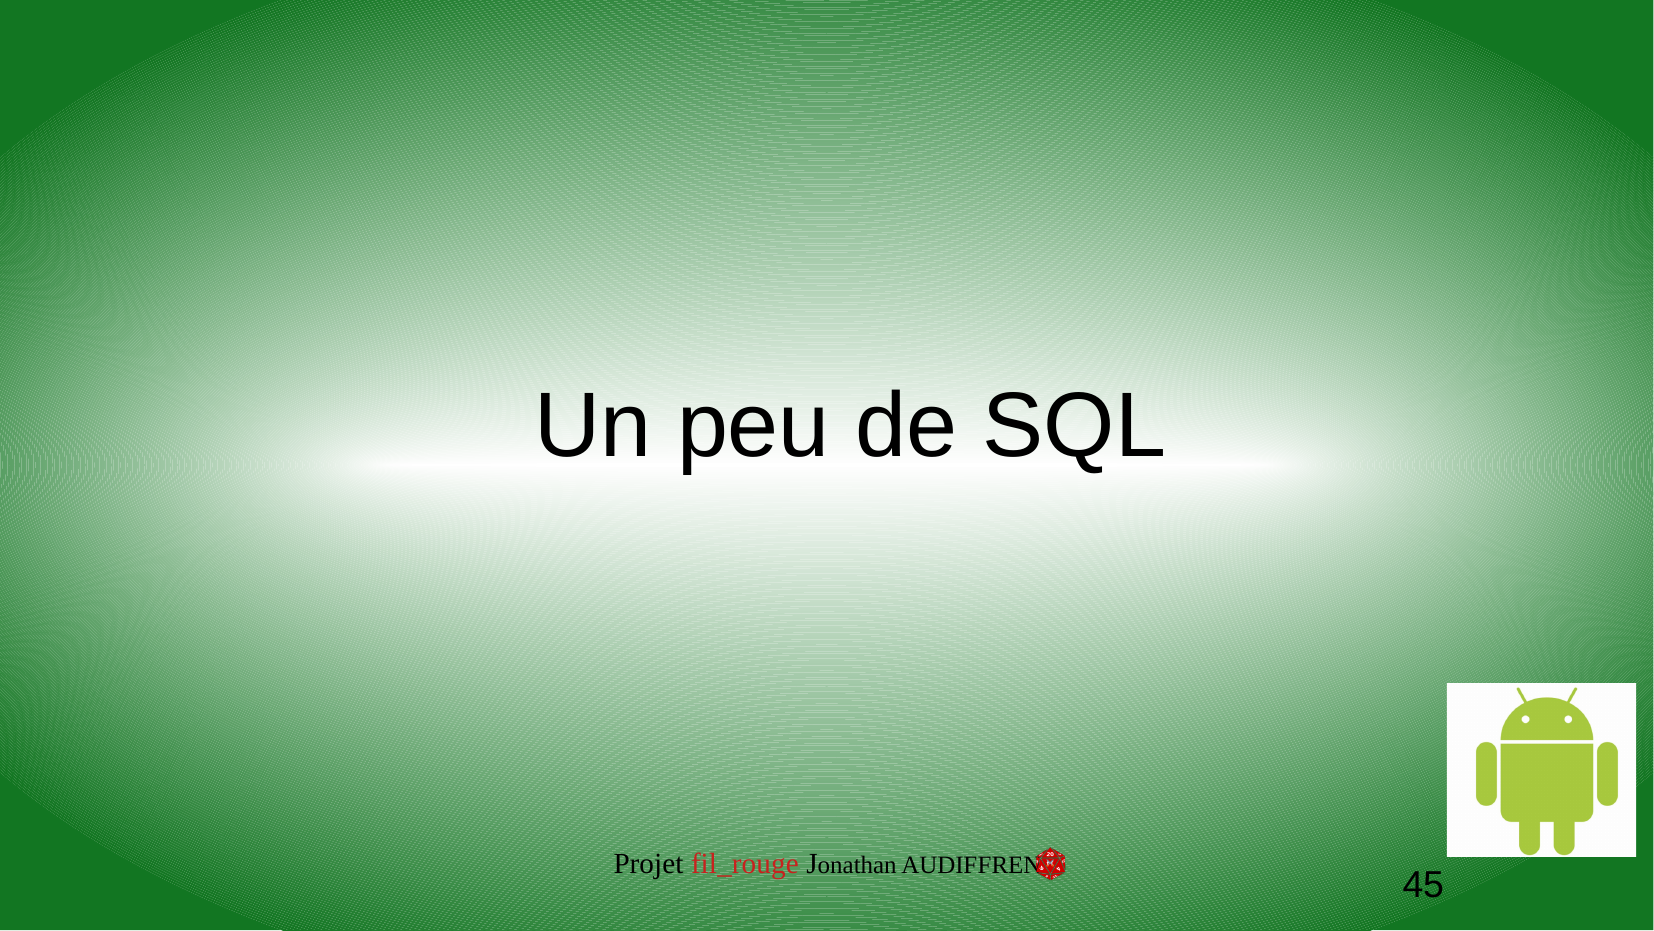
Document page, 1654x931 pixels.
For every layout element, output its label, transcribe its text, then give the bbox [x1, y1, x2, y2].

picture [1446, 683, 1637, 857]
title Un peu de SQL [106, 346, 1595, 502]
picture [1033, 847, 1067, 881]
